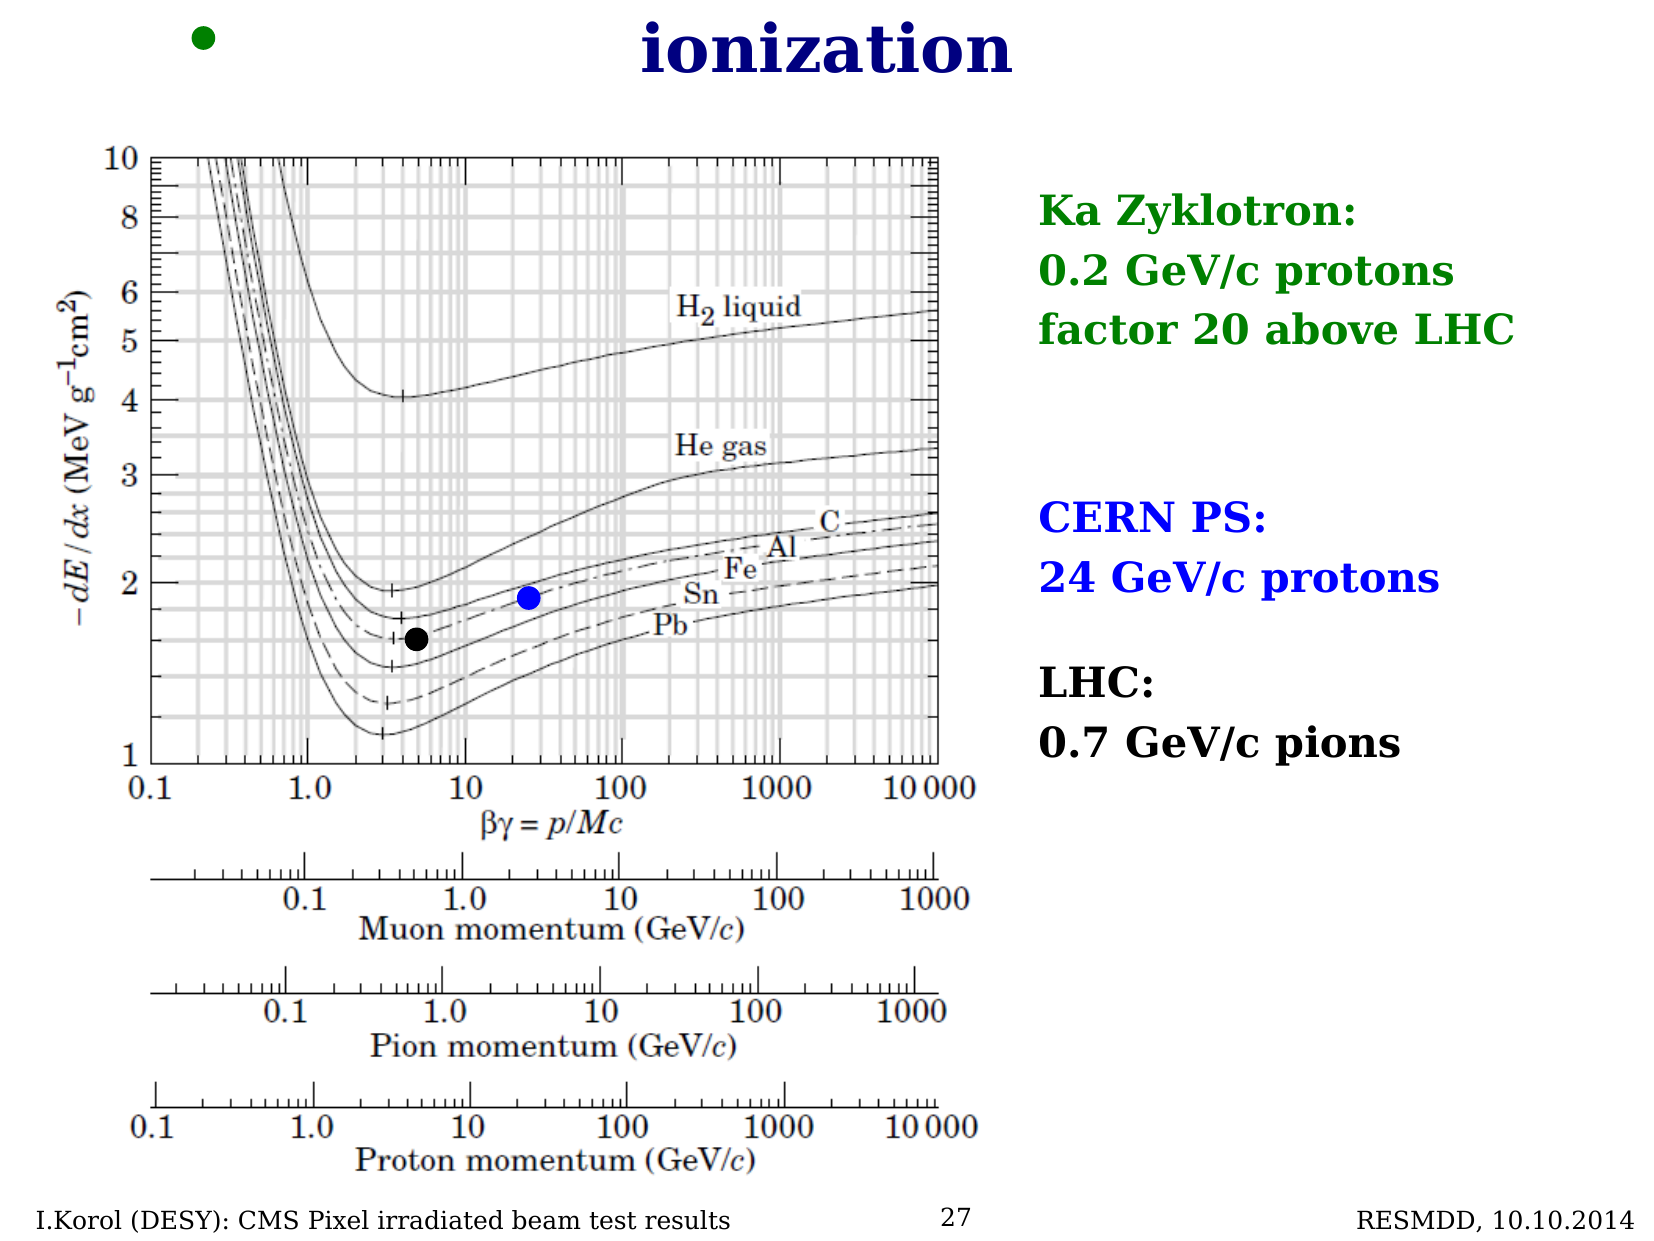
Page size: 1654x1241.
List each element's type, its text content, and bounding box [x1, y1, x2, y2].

picture [52, 140, 986, 1182]
text_box [191, 26, 216, 50]
title ionization [121, 9, 1534, 89]
text_box [516, 586, 541, 610]
text_box LHC: 0.7 GeV/c pions [1038, 647, 1402, 757]
text_box CERN PS: 24 GeV/c protons [1038, 482, 1441, 592]
text_box Ka Zyklotron: 0.2 GeV/c protons factor 20 above LHC [1038, 175, 1517, 344]
text_box [404, 627, 429, 652]
